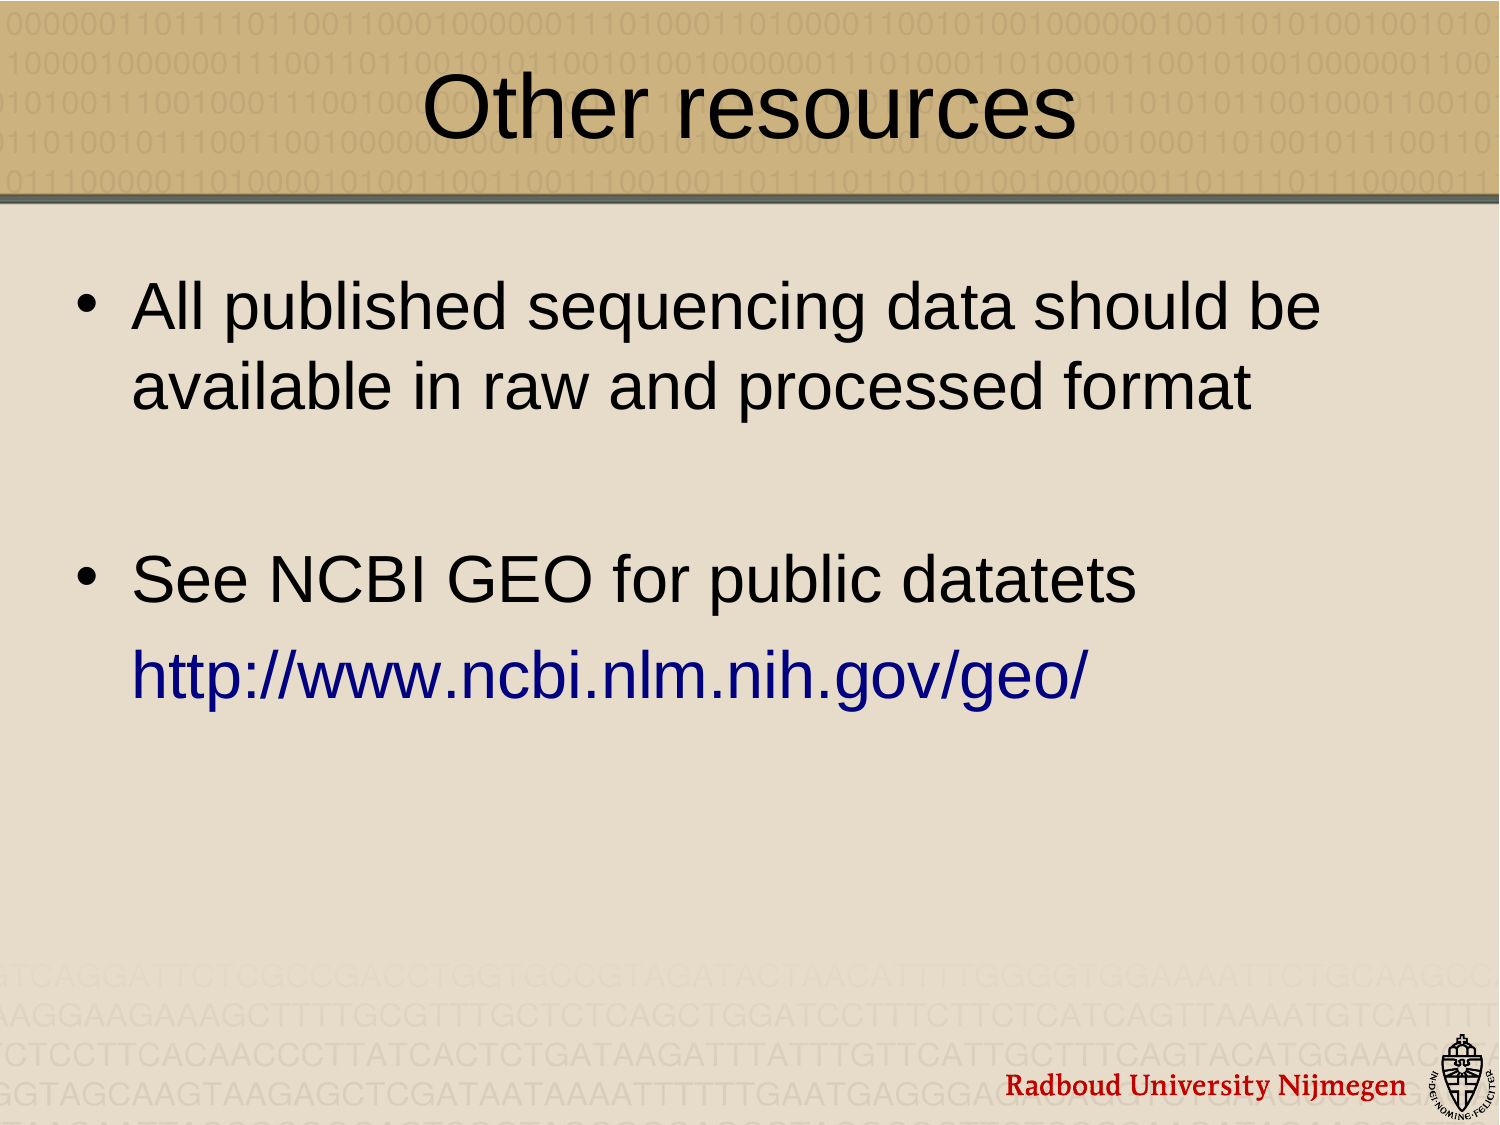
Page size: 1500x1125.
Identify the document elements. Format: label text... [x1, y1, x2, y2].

title Other resources [75, 7, 1425, 196]
picture [0, 1, 1500, 1125]
list All published sequencing data should be available in raw and processed format See NCBI GEO for public datatets http://www.ncbi.nlm.nih.gov/geo/ [75, 262, 1426, 1006]
